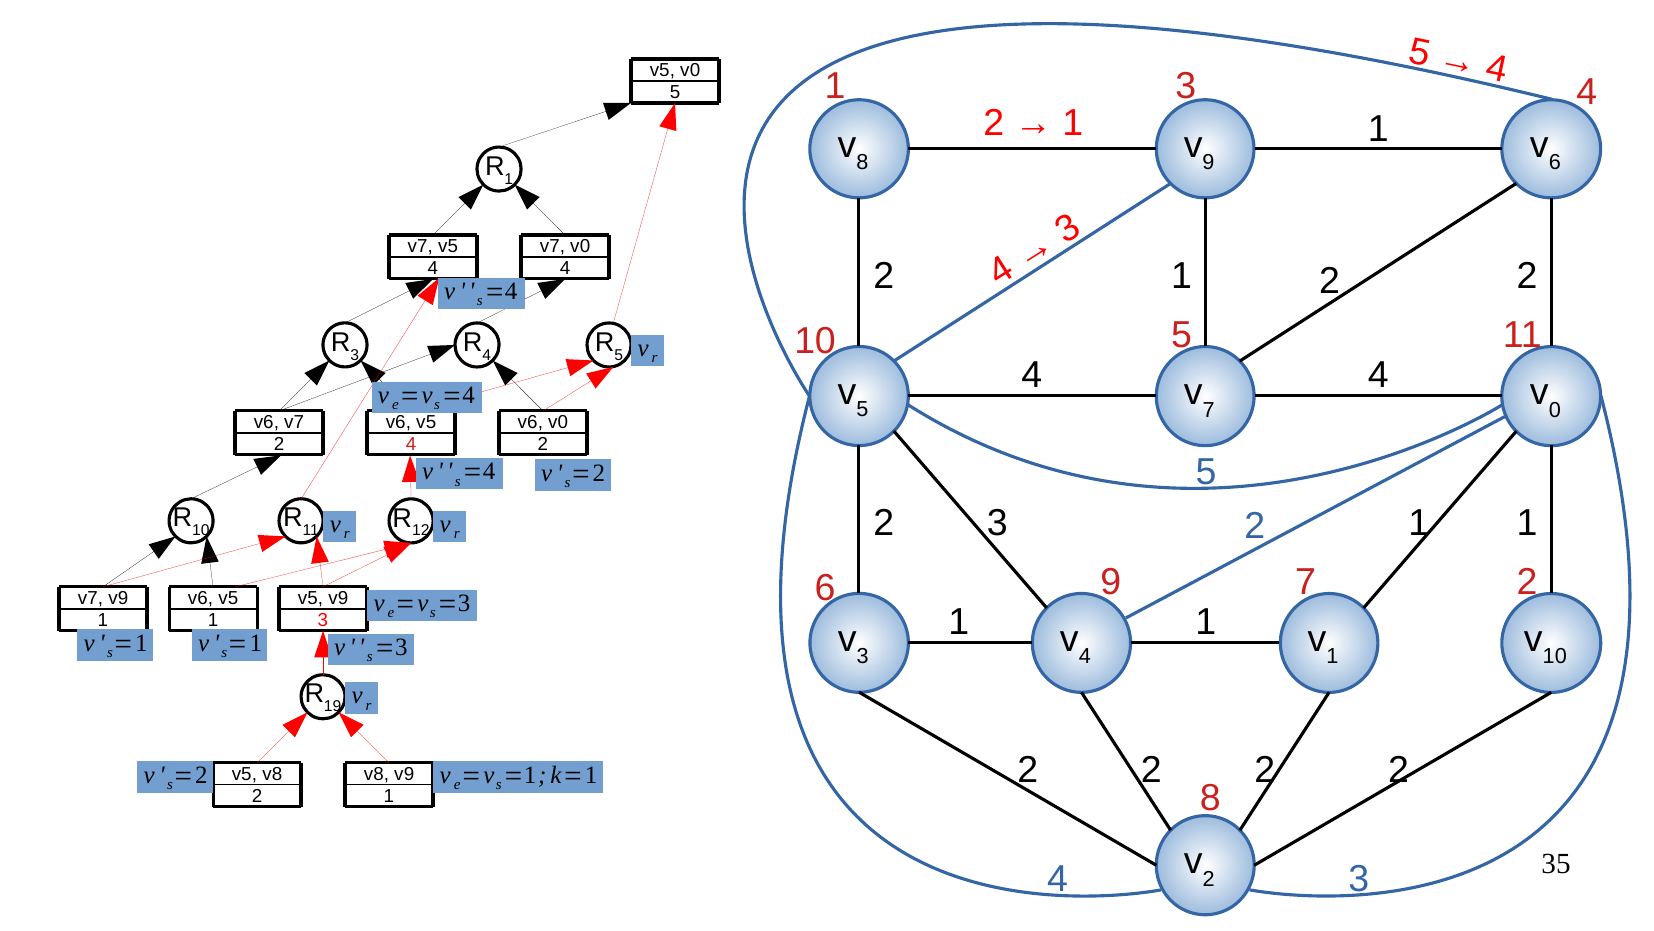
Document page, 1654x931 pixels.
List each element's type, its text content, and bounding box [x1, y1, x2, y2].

text_box 8 [1185, 769, 1237, 832]
chart [327, 633, 414, 666]
text_box R5 [587, 322, 631, 367]
text_box 5 → 4 [1389, 18, 1533, 102]
text_box v7, v5 [391, 237, 475, 256]
text_box 6 [799, 558, 849, 621]
text_box 1 [171, 610, 256, 629]
text_box 1 [1156, 247, 1206, 306]
text_box R12 [389, 498, 433, 543]
text_box v4 [1032, 593, 1131, 693]
text_box 2 [1373, 740, 1423, 803]
text_box v9 [1156, 100, 1254, 198]
text_box 4 [1006, 346, 1058, 409]
text_box 3 [1160, 57, 1210, 120]
text_box 5 [633, 82, 717, 101]
chart [367, 589, 477, 622]
text_box 2 [215, 785, 299, 805]
chart [371, 381, 483, 413]
text_box v5, v9 [281, 588, 365, 608]
text_box 4 [1353, 346, 1404, 409]
text_box 3 [972, 494, 1023, 557]
text_box 4 [523, 258, 607, 277]
text_box 4 [1032, 849, 1082, 912]
text_box v6, v5 [369, 412, 453, 432]
chart [415, 457, 503, 490]
text_box v7, v9 [61, 588, 145, 608]
text_box v8, v9 [347, 764, 431, 784]
text_box v6, v7 [237, 412, 321, 432]
text_box 1 [1353, 99, 1404, 161]
text_box v7 [1156, 346, 1255, 443]
text_box v5 [809, 346, 909, 446]
text_box 4 [369, 434, 453, 453]
text_box 2 → 1 [968, 93, 1123, 151]
text_box v5, v8 [215, 764, 299, 784]
text_box 2 [858, 247, 909, 310]
text_box v6, v5 [171, 588, 256, 608]
text_box v1 [1280, 593, 1378, 693]
text_box 7 [1280, 552, 1329, 615]
text_box v6, v0 [501, 412, 585, 432]
chart [77, 629, 153, 661]
chart [137, 761, 214, 793]
text_box 1 [1393, 494, 1443, 557]
text_box 3 [1333, 849, 1384, 912]
text_box 1 [1180, 593, 1230, 656]
text_box 9 [1085, 552, 1137, 615]
text_box 1 [809, 57, 859, 120]
text_box R19 [301, 674, 345, 719]
text_box 2 [501, 434, 585, 453]
text_box 2 [1002, 740, 1052, 803]
text_box 4 → 3 [963, 189, 1106, 308]
chart [433, 761, 603, 793]
text_box R1 [476, 147, 522, 192]
text_box 2 [1501, 552, 1552, 615]
text_box 2 [1239, 740, 1290, 803]
text_box v10 [1501, 593, 1601, 693]
text_box 3 [281, 610, 365, 629]
text_box v2 [1156, 820, 1255, 915]
chart [433, 510, 466, 542]
text_box 4 [391, 258, 475, 277]
text_box 4 [1561, 63, 1611, 126]
chart [191, 629, 268, 661]
chart [534, 459, 611, 491]
text_box 2 [1304, 251, 1354, 314]
text_box 2 [237, 434, 321, 453]
text_box v0 [1501, 347, 1601, 446]
chart [437, 277, 525, 309]
text_box 2 [1126, 740, 1175, 803]
text_box 1 [1501, 494, 1552, 552]
chart [323, 510, 356, 542]
text_box 10 [779, 312, 865, 369]
text_box 2 [1501, 247, 1552, 306]
text_box R3 [322, 322, 368, 367]
chart [631, 334, 664, 367]
text_box R4 [455, 322, 500, 367]
text_box v8 [809, 99, 909, 198]
text_box 1 [933, 593, 983, 656]
text_box R10 [169, 498, 214, 543]
text_box 1 [347, 785, 431, 805]
text_box 5 [1156, 306, 1206, 368]
text_box 2 [858, 494, 909, 557]
text_box v5, v0 [633, 61, 717, 80]
text_box v7, v0 [523, 237, 607, 256]
text_box 5 [1180, 443, 1230, 505]
text_box 1 [61, 610, 145, 629]
chart [345, 682, 378, 714]
text_box 2 [1229, 497, 1281, 559]
text_box v6 [1501, 99, 1601, 198]
text_box R11 [279, 498, 323, 543]
text_box 11 [1488, 306, 1562, 363]
text_box v3 [809, 593, 909, 693]
